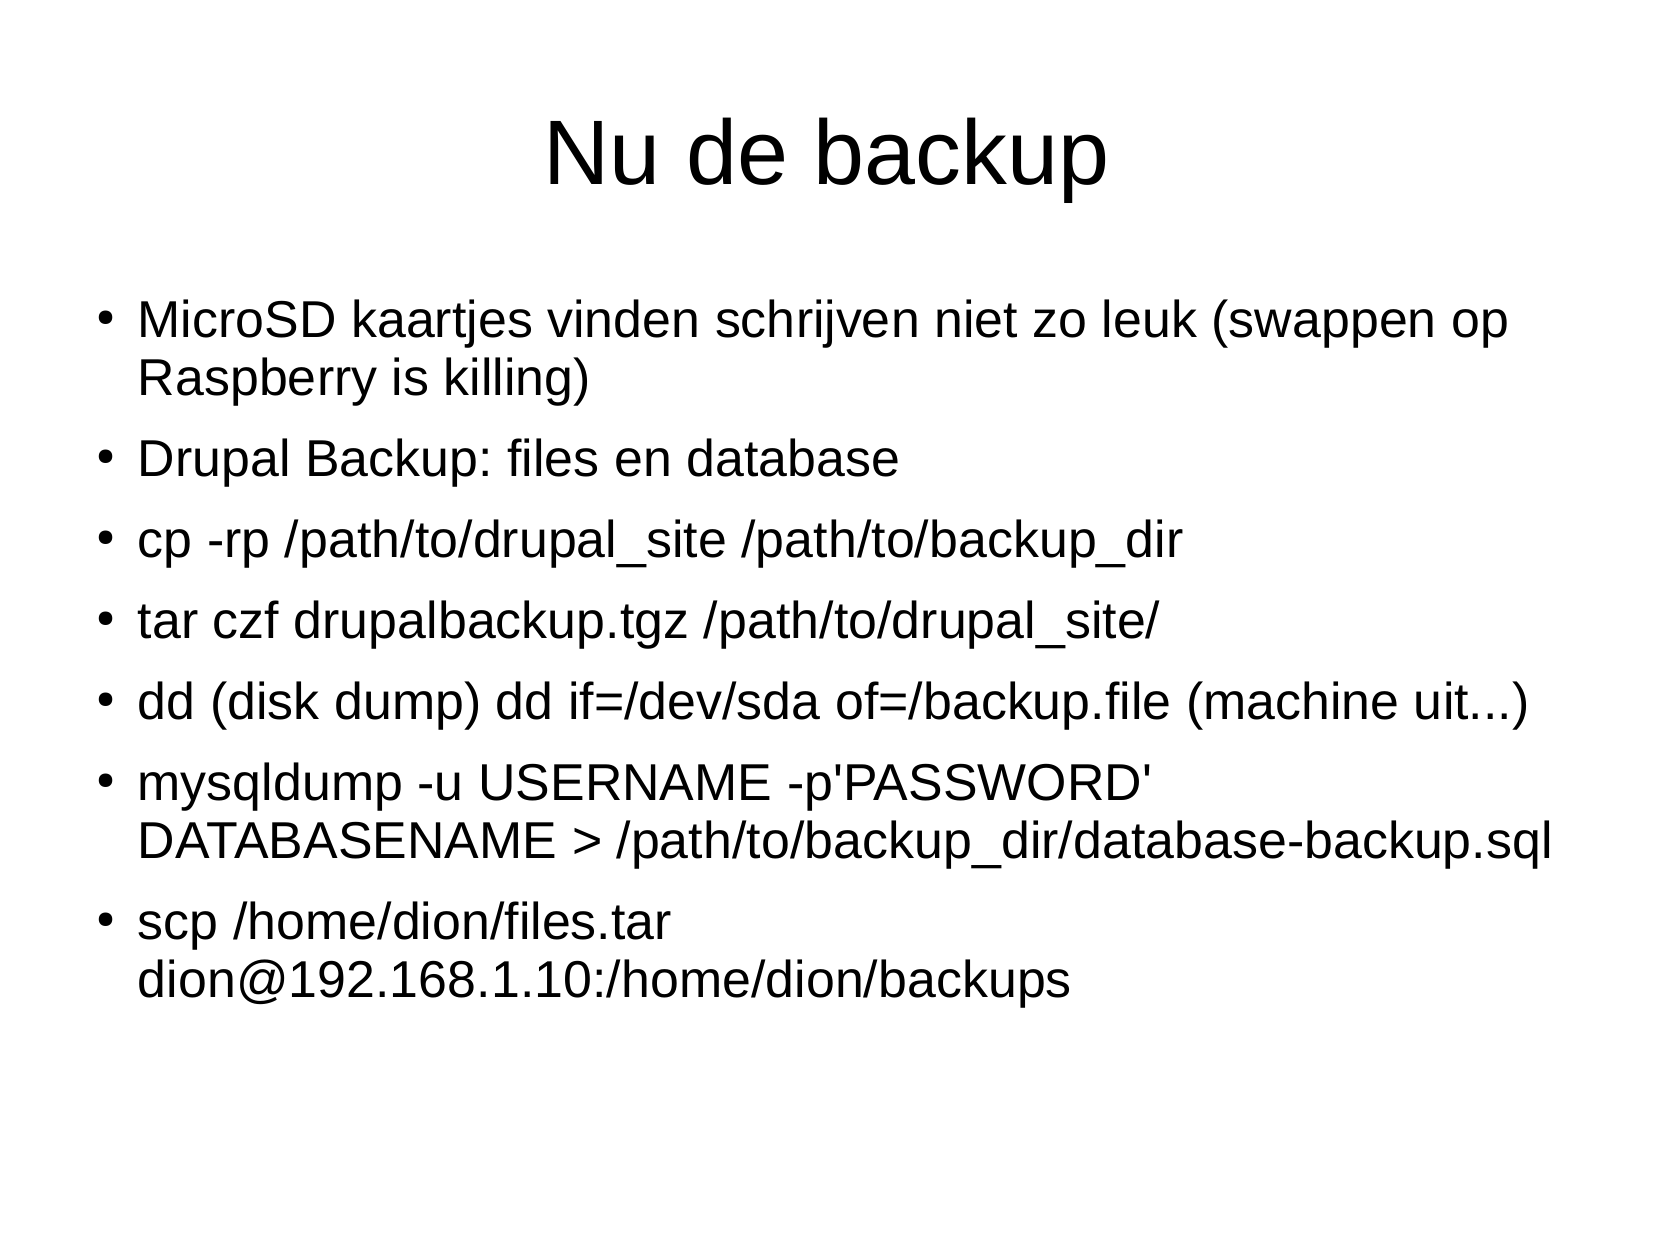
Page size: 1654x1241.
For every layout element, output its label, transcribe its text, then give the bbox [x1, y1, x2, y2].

list MicroSD kaartjes vinden schrijven niet zo leuk (swappen op Raspberry is killing) Drupal Backup: files en database cp -rp /path/to/drupal_site /path/to/backup_dir tar czf drupalbackup.tgz /path/to/drupal_site/ dd (disk dump) dd if=/dev/sda of=/backup.file (machine uit...) mysqldump -u USERNAME -p'PASSWORD' DATABASENAME > /path/to/backup_dir/database-backup.sql scp /home/dion/files.tar dion@192.168.1.10:/home/dion/backups [82, 290, 1571, 1010]
title Nu de backup [82, 49, 1571, 257]
